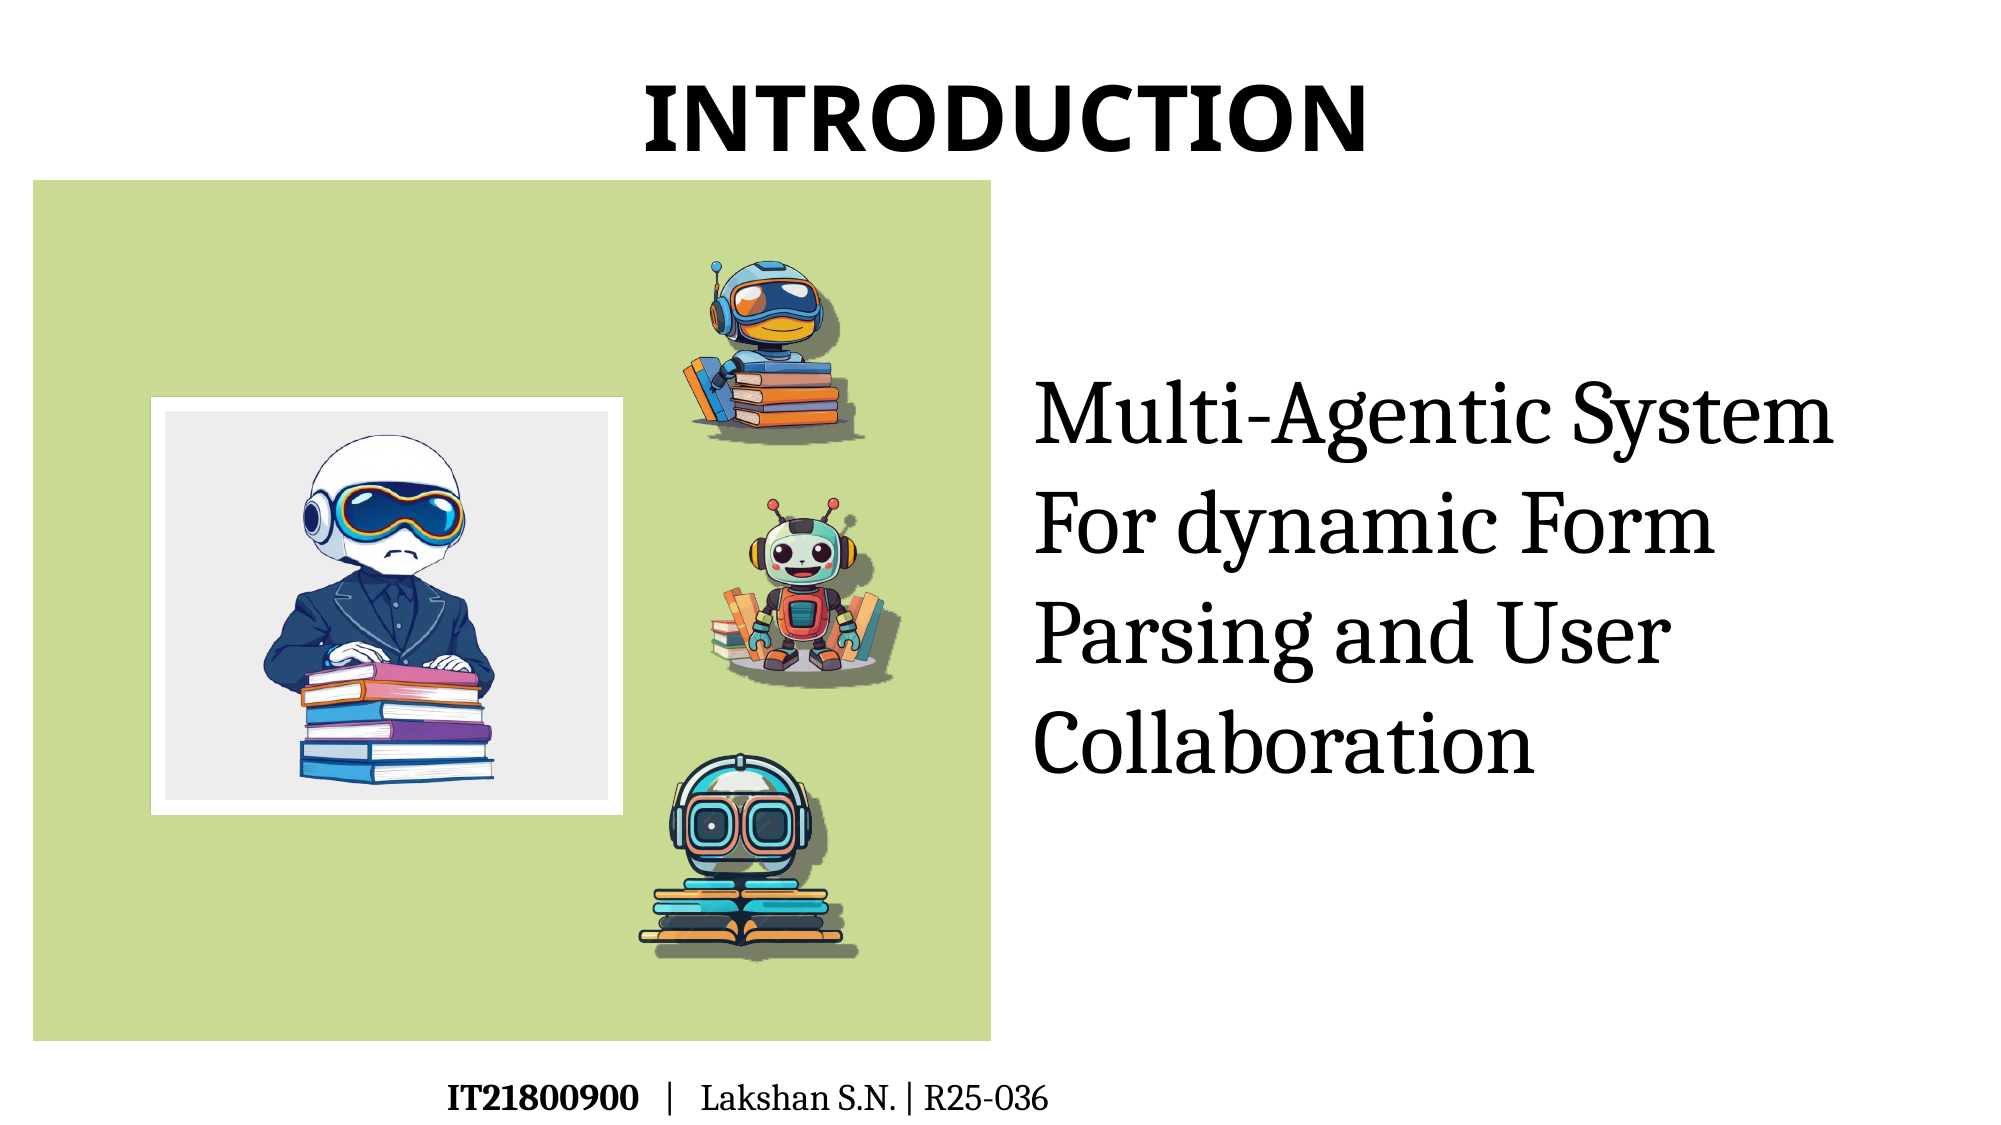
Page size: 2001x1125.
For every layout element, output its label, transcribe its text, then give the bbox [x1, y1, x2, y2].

picture [673, 242, 865, 434]
text_box [33, 180, 991, 1041]
picture [165, 411, 608, 801]
picture [615, 466, 933, 975]
text_box IT21800900 | Lakshan S.N. | R25-036 [432, 1065, 1550, 1125]
title INTRODUCTION [50, 50, 1967, 180]
text_box Multi-Agentic System For dynamic Form Parsing and User Collaboration [1018, 344, 1991, 804]
